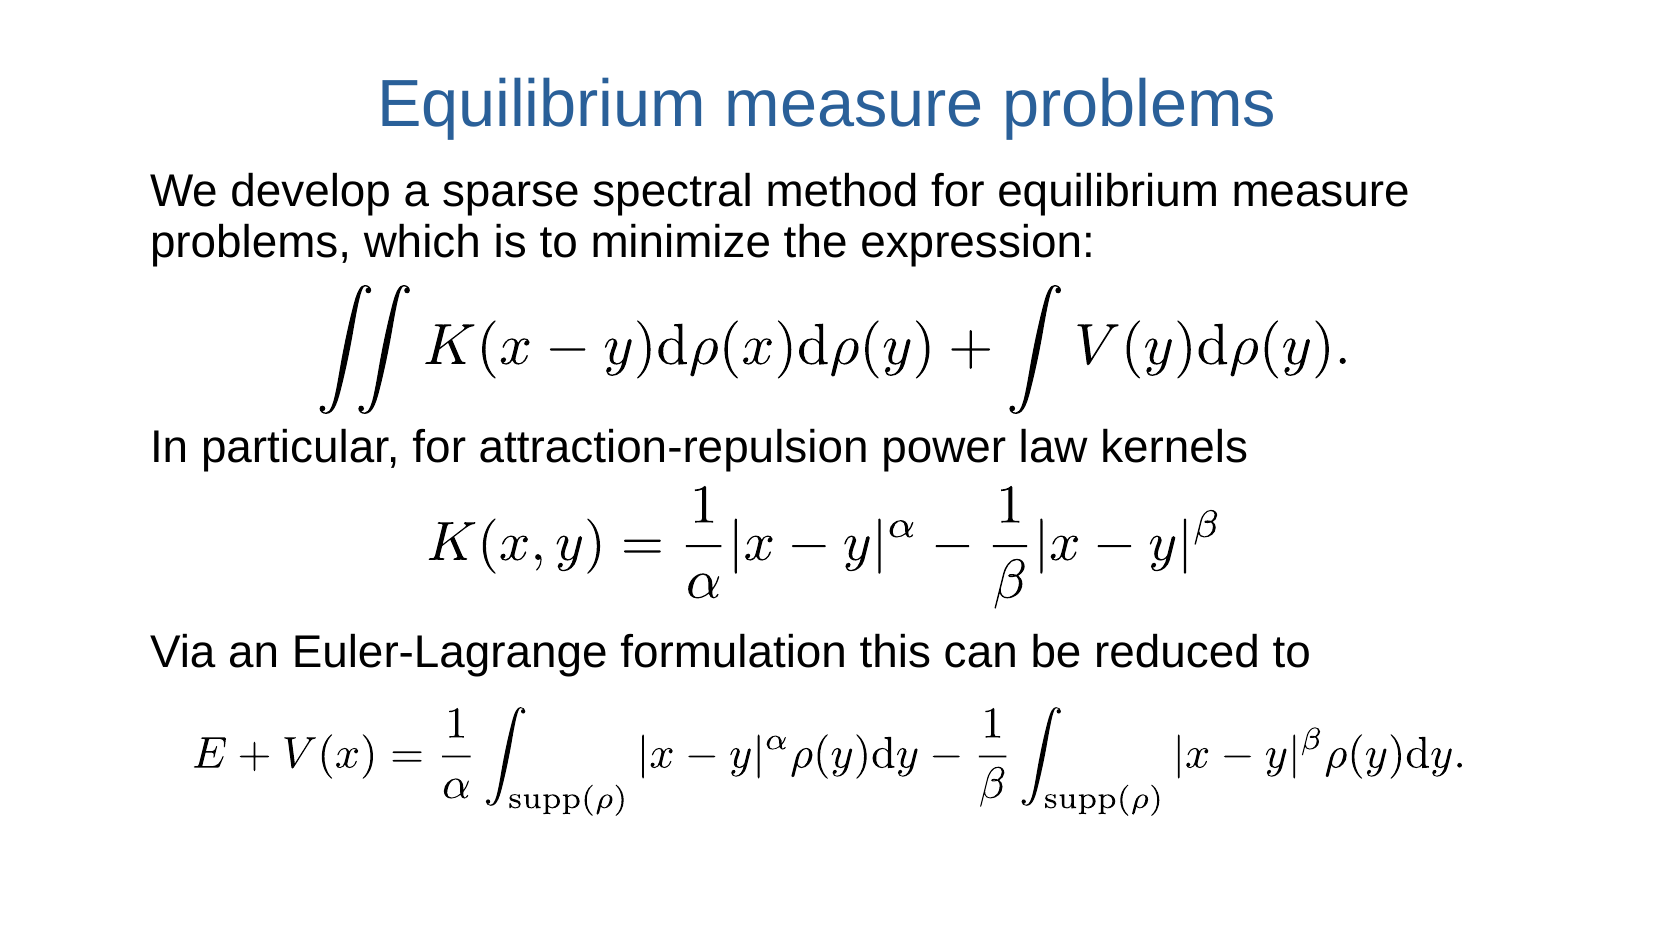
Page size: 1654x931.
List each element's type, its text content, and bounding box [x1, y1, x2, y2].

picture [190, 705, 1464, 818]
subtitle We develop a sparse spectral method for equilibrium measure problems, which is to minimize the expression: In particular, for attraction-repulsion power law kernels Via an Euler-Lagrange formulation this can be reduced to [150, 165, 1558, 781]
picture [426, 485, 1218, 609]
picture [314, 282, 1348, 417]
title Equilibrium measure problems [82, 25, 1571, 181]
